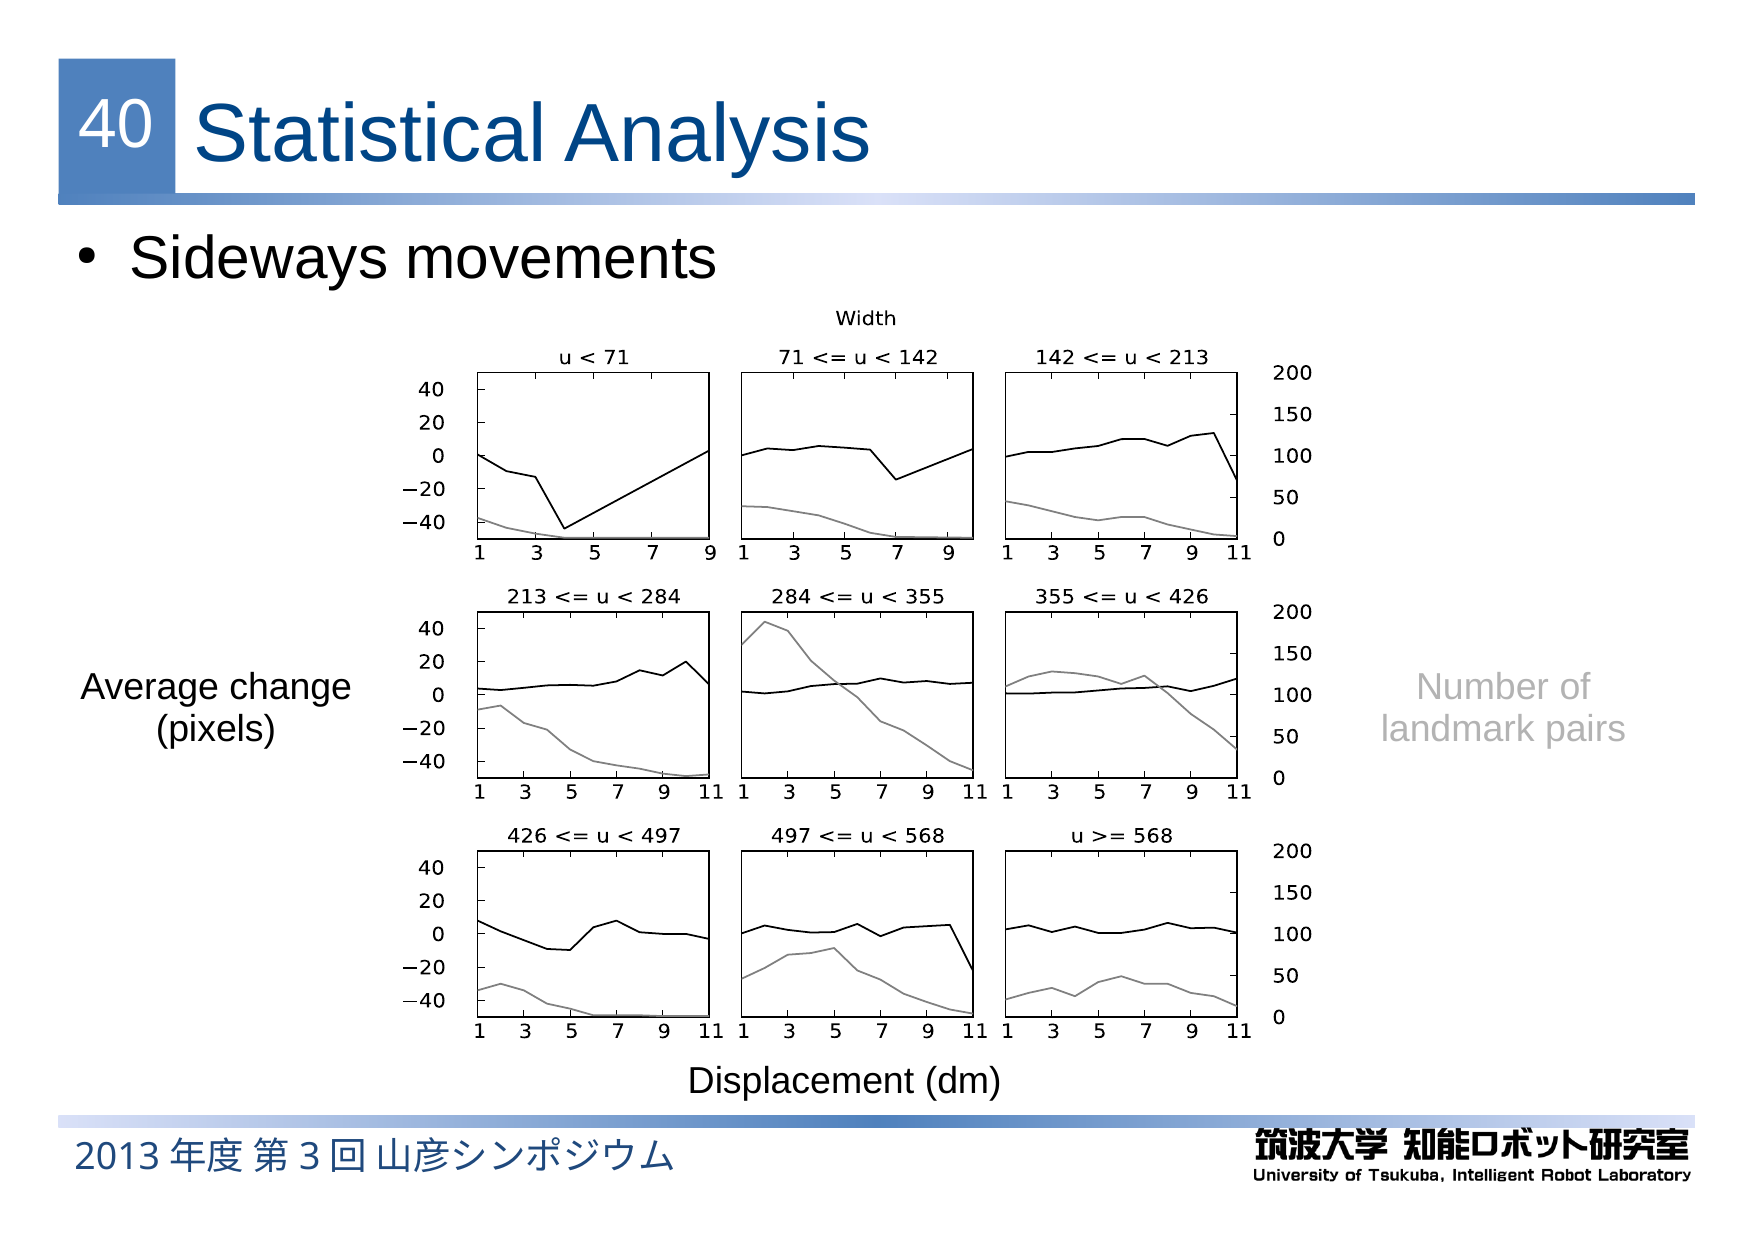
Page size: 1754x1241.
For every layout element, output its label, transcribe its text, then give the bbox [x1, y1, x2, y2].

text_box Number of landmark pairs [1345, 658, 1661, 758]
title Statistical Analysis [193, 61, 1651, 205]
picture [1252, 1127, 1691, 1182]
text_box Average change (pixels) [58, 658, 374, 758]
list Sideways movements [58, 223, 1696, 876]
text_box Displacement (dm) [538, 1051, 1151, 1109]
picture [388, 298, 1322, 1049]
